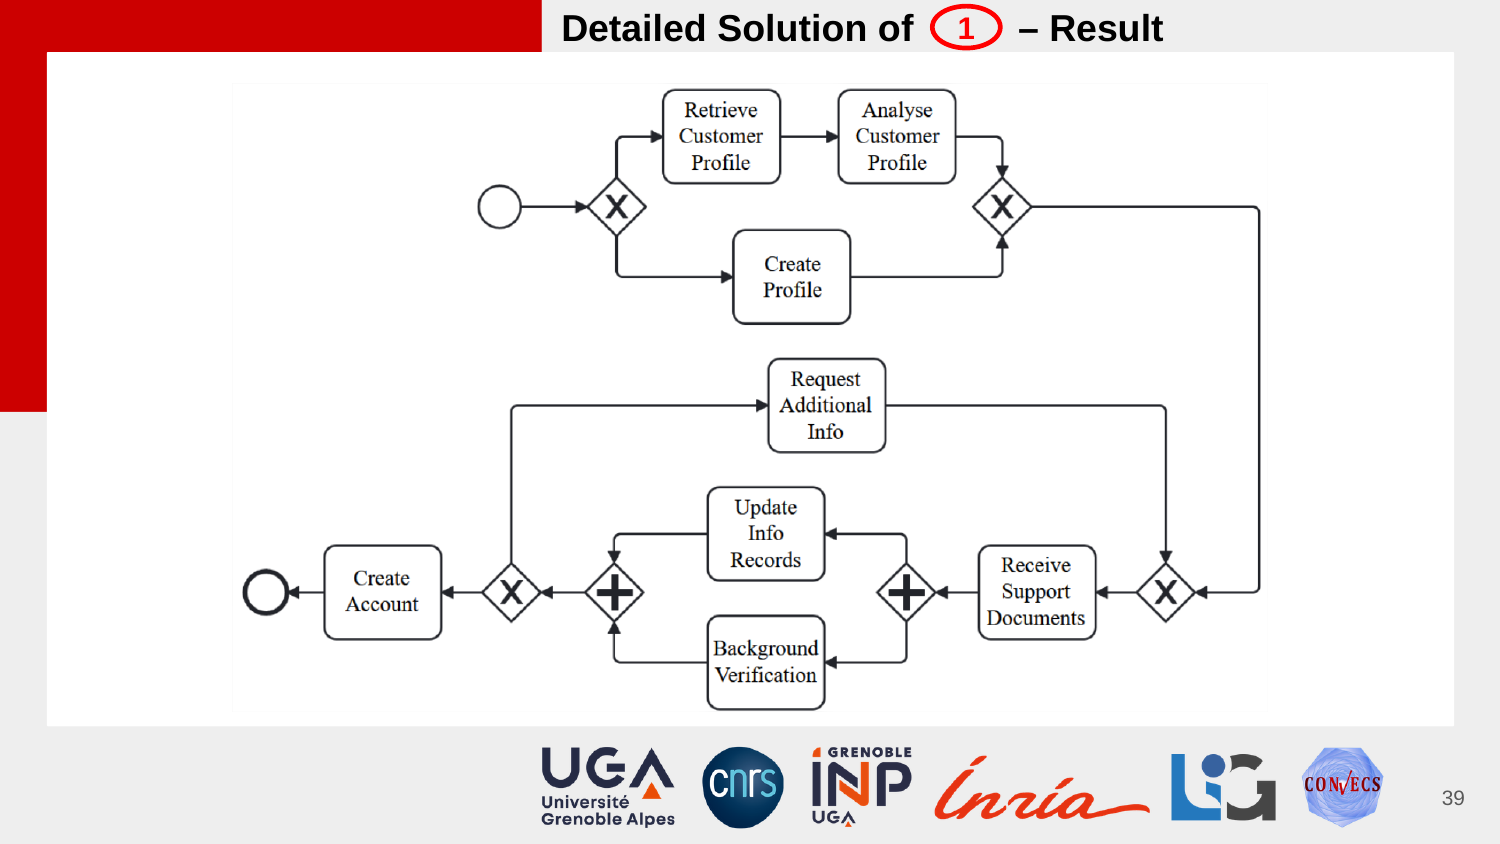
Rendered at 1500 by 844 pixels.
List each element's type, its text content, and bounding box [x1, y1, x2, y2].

picture [0, 0, 1500, 844]
text_box 1 [932, 6, 1001, 49]
text_box Detailed Solution of – Result [546, 0, 1441, 55]
slide_number <numéro> [1389, 764, 1480, 830]
